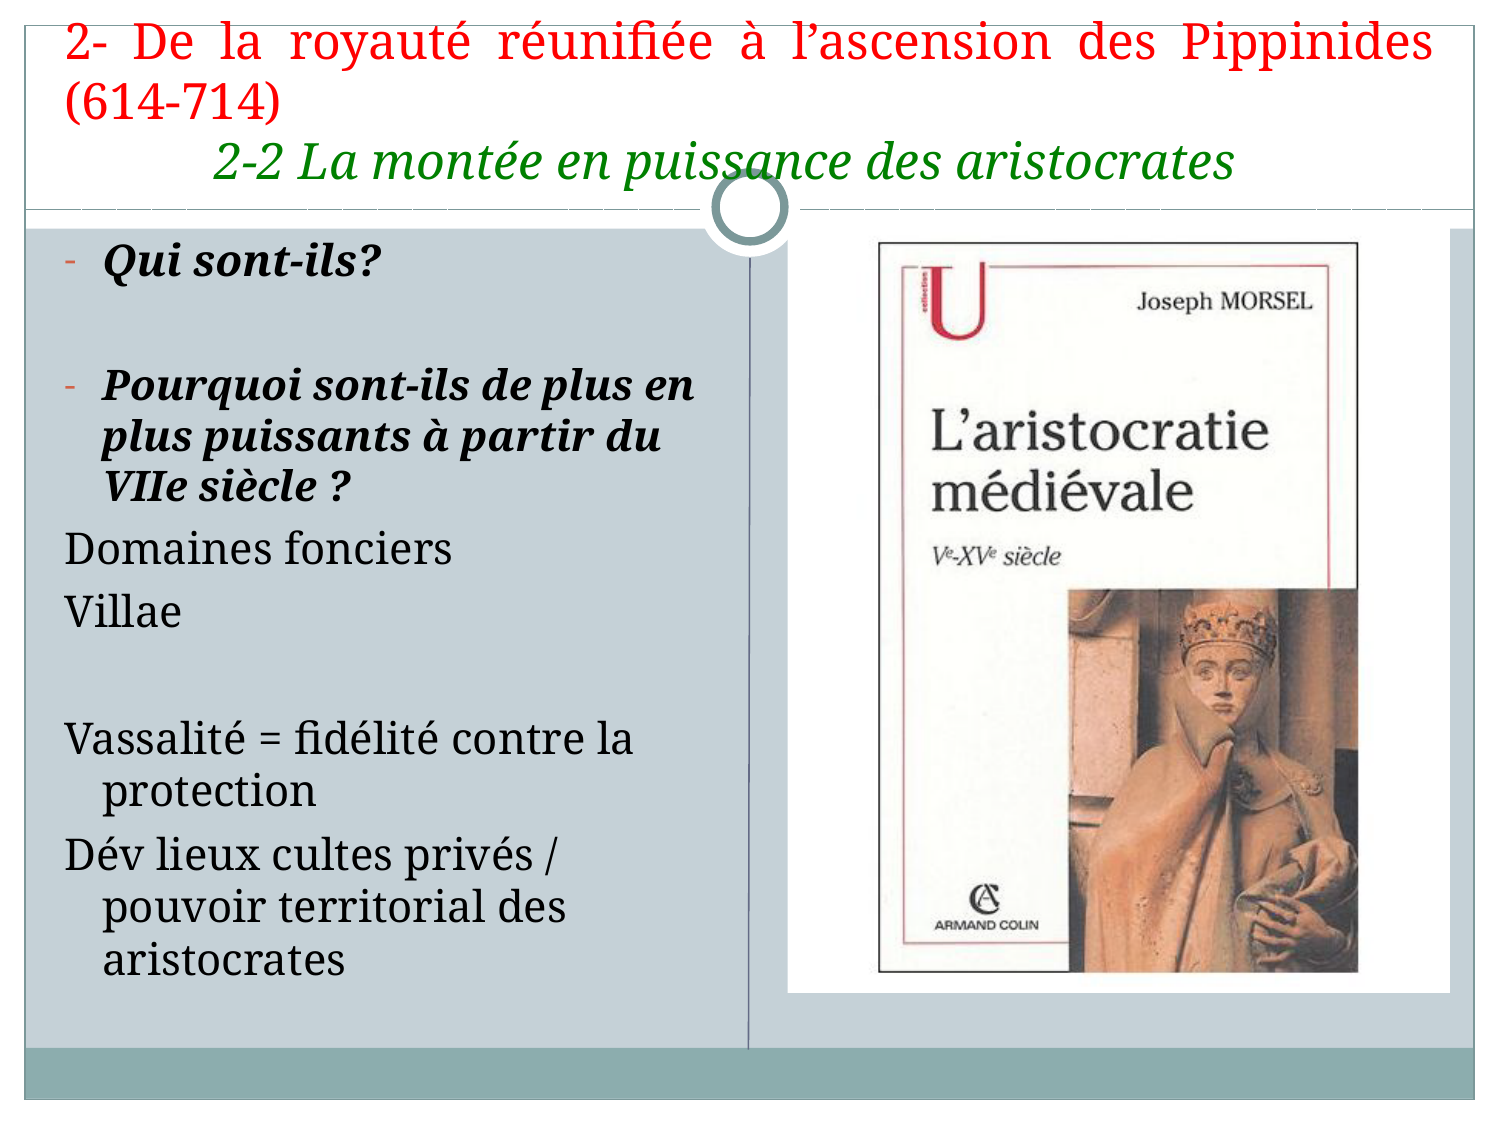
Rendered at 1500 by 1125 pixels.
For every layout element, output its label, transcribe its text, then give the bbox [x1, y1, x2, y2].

title 2- De la royauté réunifiée à l’ascension des Pippinides (614-714) 2-2 La montée en puissance des aristocrates [49, 37, 1450, 162]
picture [787, 224, 1450, 993]
list Qui sont-ils? Pourquoi sont-ils de plus en plus puissants à partir du VIIe siècle ? Domaines fonciers Villae Vassalité = fidélité contre la protection Dév lieux cultes privés / pouvoir territorial des aristocrates [49, 224, 712, 993]
